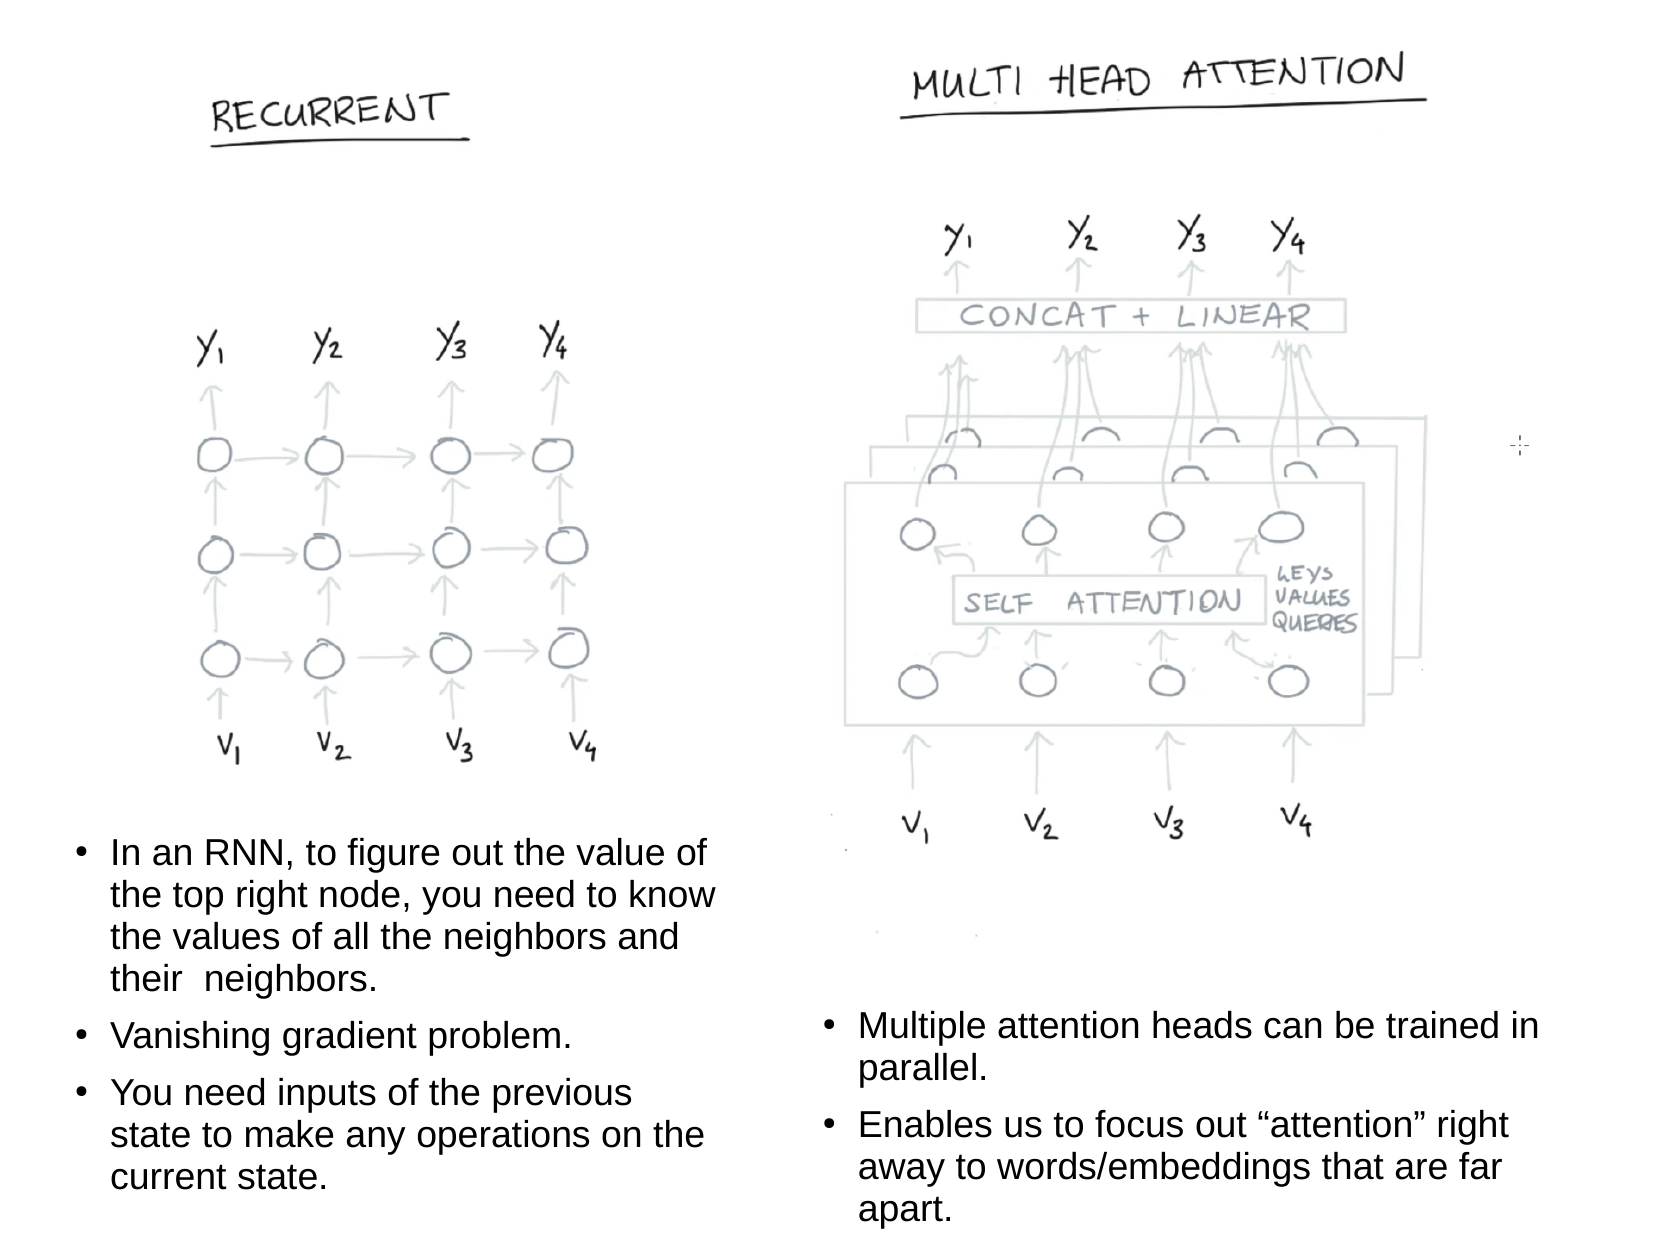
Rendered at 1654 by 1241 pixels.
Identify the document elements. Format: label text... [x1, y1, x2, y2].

text_box In an RNN, to figure out the value of the top right node, you need to know the values of all the neighbors and their neighbors. Vanishing gradient problem. You need inputs of the previous state to make any operations on the current state. [60, 824, 736, 1205]
picture [11, 8, 1654, 939]
text_box Multiple attention heads can be trained in parallel. Enables us to focus out “attention” right away to words/embeddings that are far apart. [807, 997, 1603, 1241]
